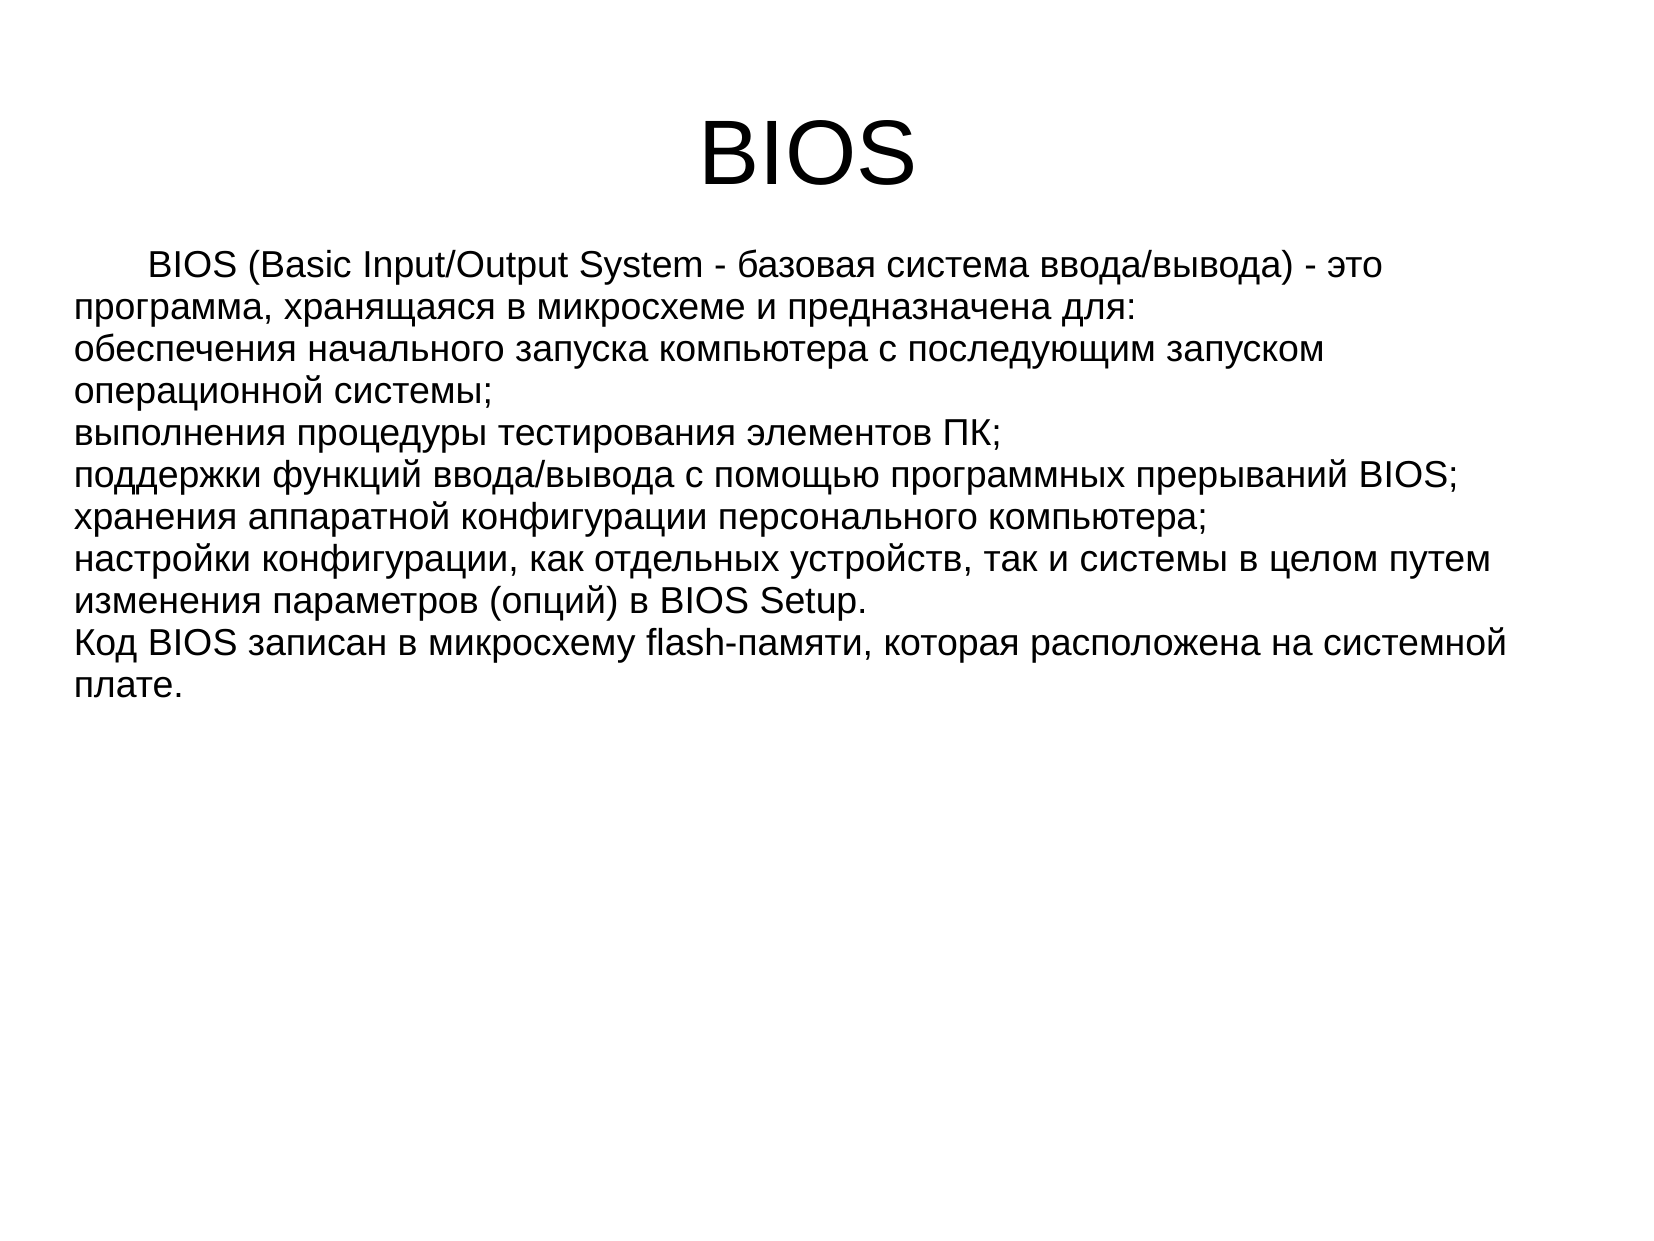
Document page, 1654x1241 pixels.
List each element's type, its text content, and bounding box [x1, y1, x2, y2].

text_box BIOS (Basic Input/Output System - базовая система ввода/вывода) - это программа, хранящаяся в микросхеме и предназначена для: обеспечения начального запуска компьютера с последующим запуском операционной системы; выполнения процедуры тестирования элементов ПК; поддержки функций ввода/вывода с помощью программных прерываний BIOS; хранения аппаратной конфигурации персонального компьютера; настройки конфигурации, как отдельных устройств, так и системы в целом путем изменения параметров (опций) в BIOS Setup. Код BIOS записан в микросхему flash-памяти, которая расположена на системной плате. [59, 236, 1595, 735]
title BIOS [82, 49, 1571, 236]
